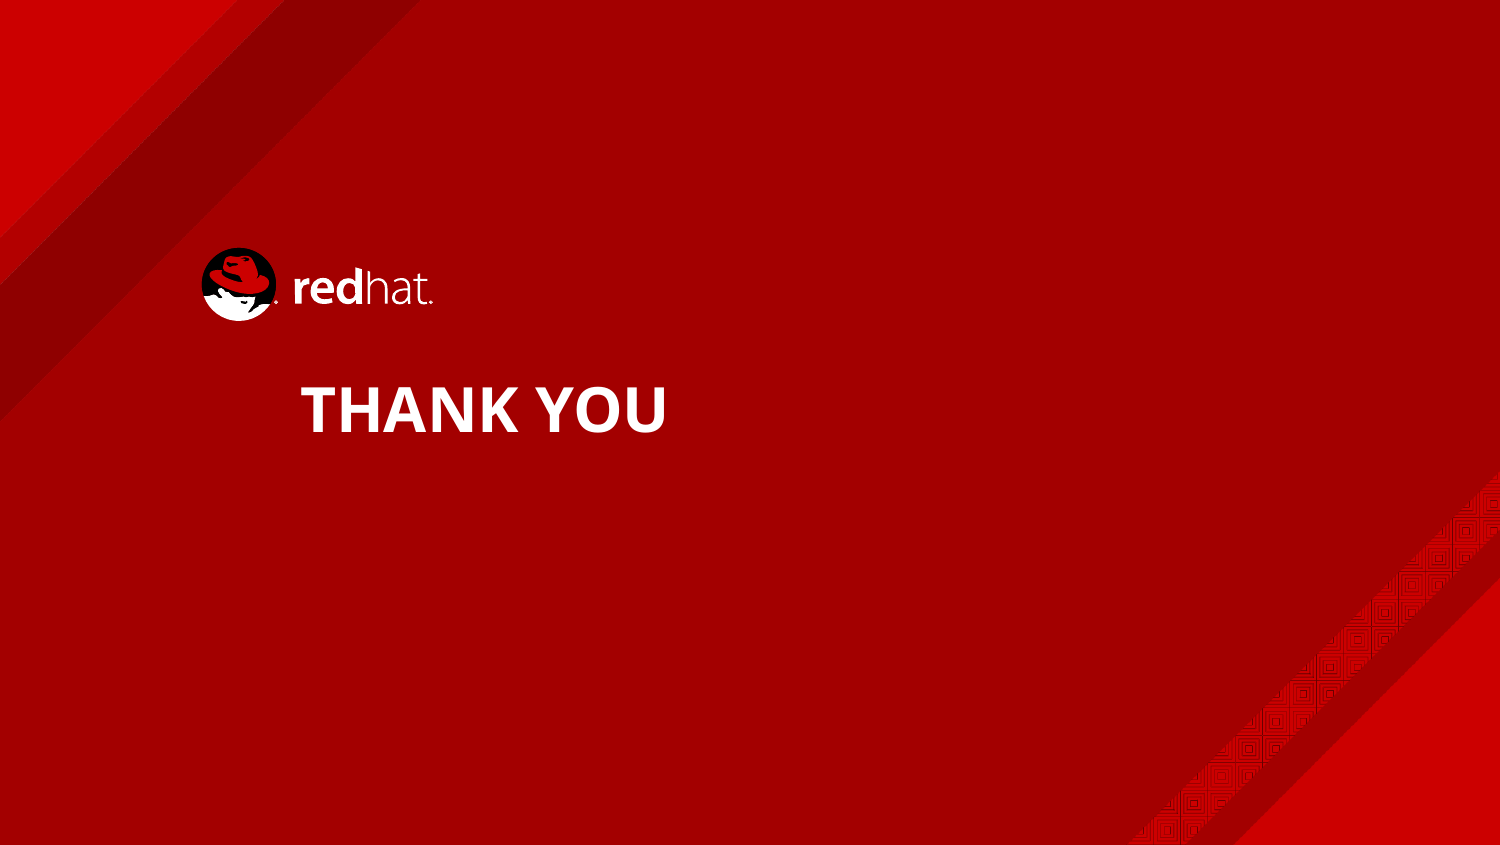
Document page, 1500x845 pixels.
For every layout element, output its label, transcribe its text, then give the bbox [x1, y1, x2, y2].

picture [0, 0, 1500, 845]
title THANK YOU [300, 366, 1291, 526]
